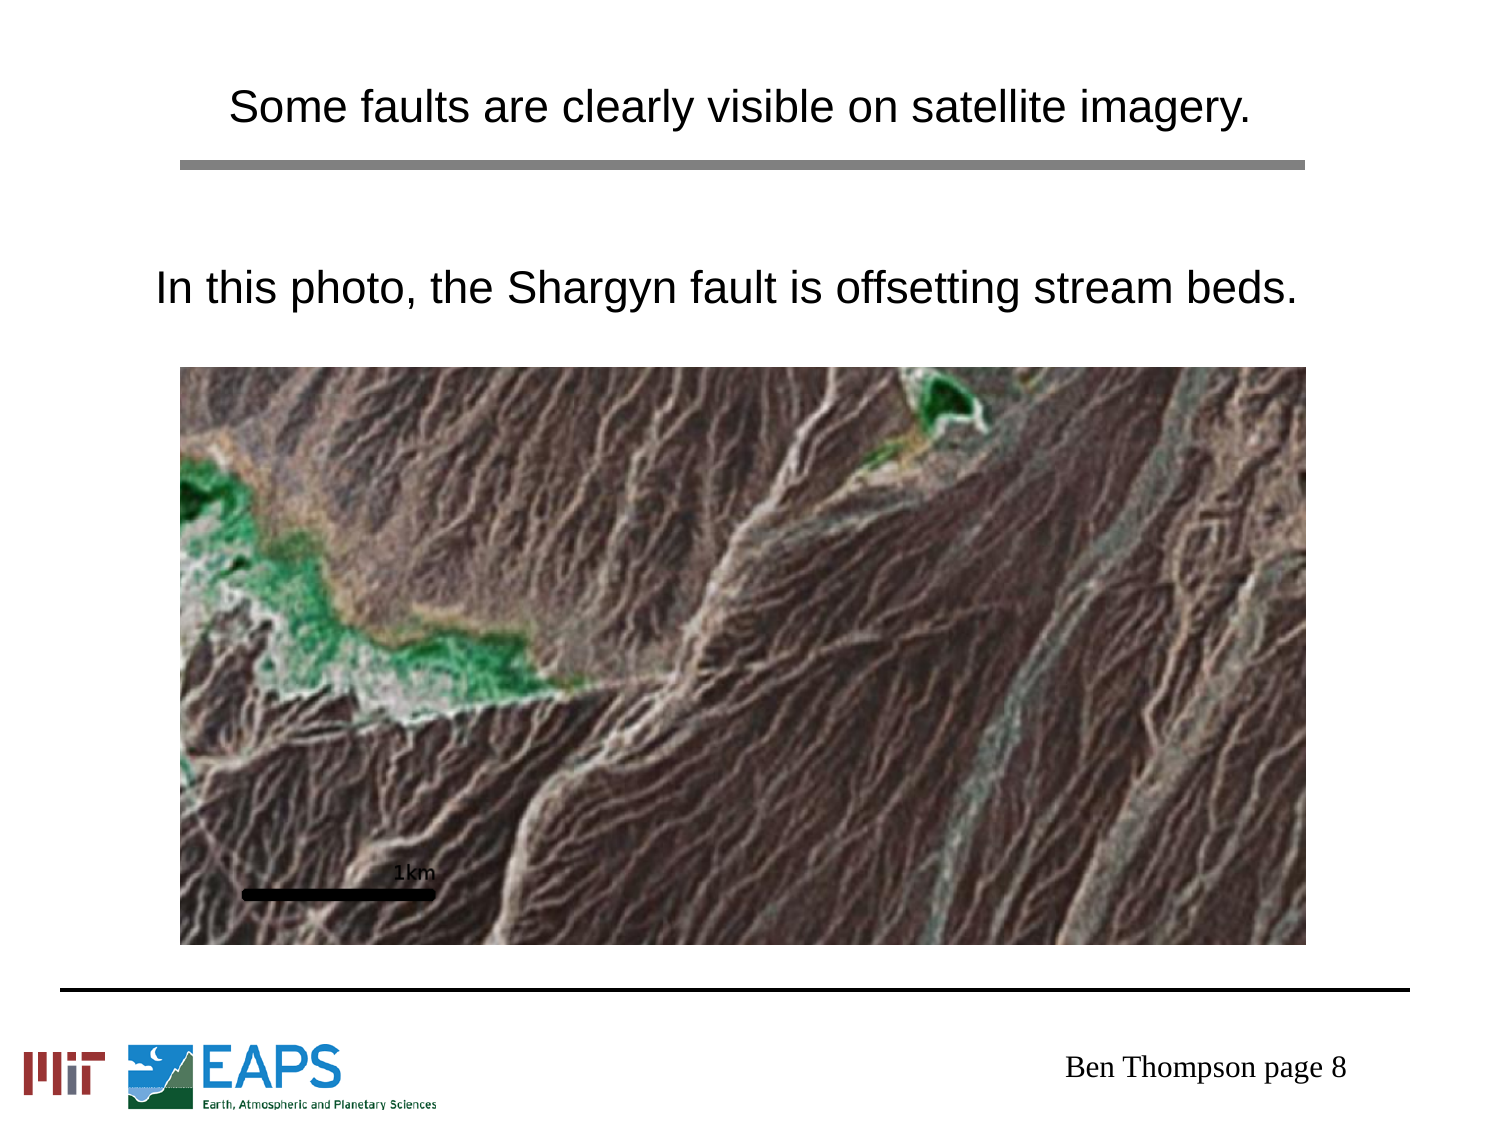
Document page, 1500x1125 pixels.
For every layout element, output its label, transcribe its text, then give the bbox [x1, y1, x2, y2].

subtitle In this photo, the Shargyn fault is offsetting stream beds. [80, 235, 1441, 326]
picture [180, 367, 1306, 946]
picture [128, 1044, 436, 1110]
title Some faults are clearly visible on satellite imagery. [161, 56, 1321, 158]
